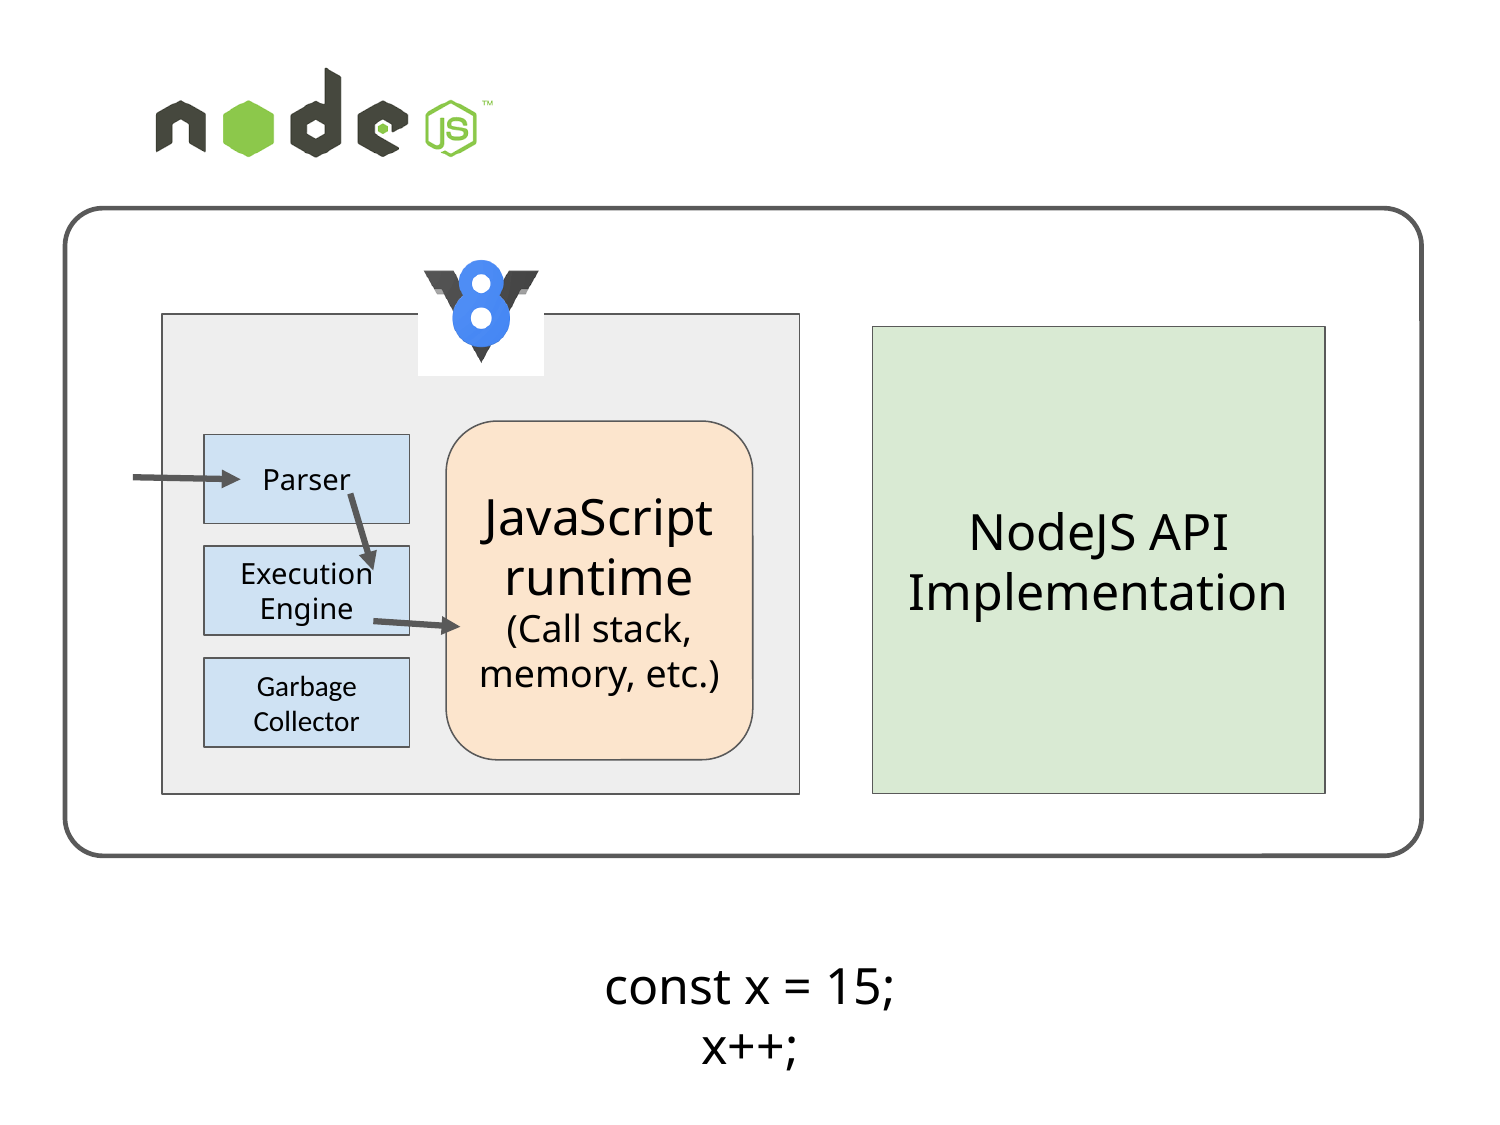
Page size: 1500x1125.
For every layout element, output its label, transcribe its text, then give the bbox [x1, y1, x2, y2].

text_box [161, 314, 800, 794]
text_box NodeJS API Implementation [872, 326, 1326, 794]
picture [132, 53, 501, 179]
text_box const x = 15; x++; [240, 939, 1260, 1064]
picture [418, 249, 544, 376]
text_box Garbage Collector [204, 658, 410, 748]
text_box Execution Engine [204, 545, 410, 635]
text_box Parser [204, 434, 410, 524]
text_box JavaScript runtime (Call stack, memory, etc.) [446, 421, 753, 760]
